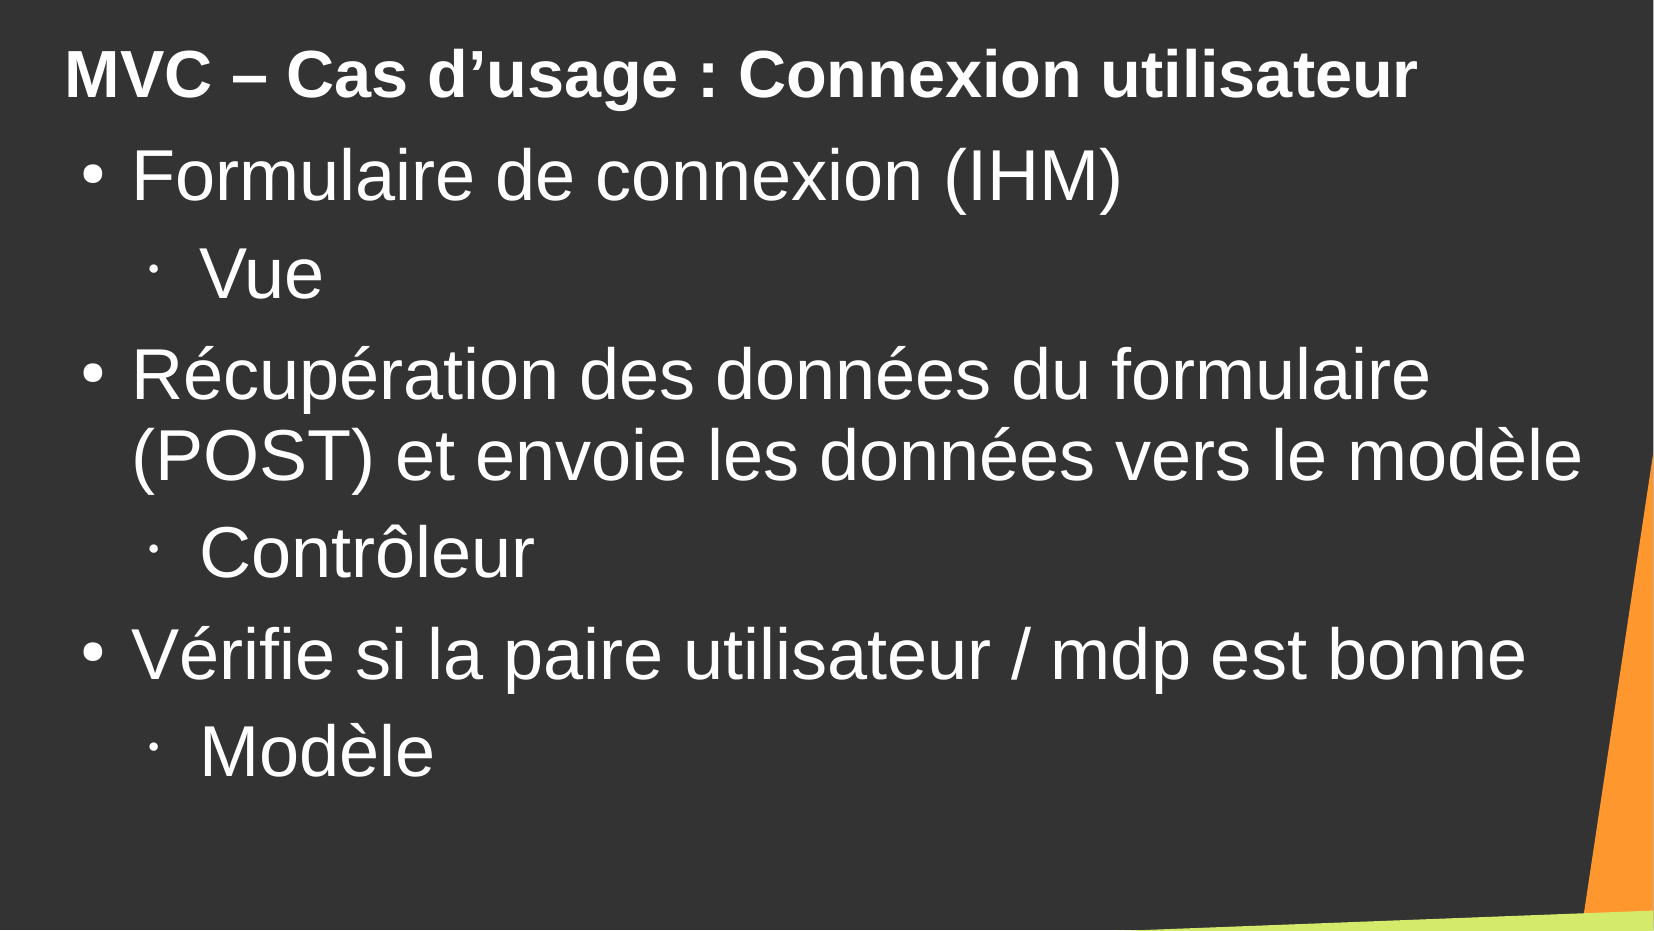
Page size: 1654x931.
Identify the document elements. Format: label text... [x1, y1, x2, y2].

list Formulaire de connexion (IHM) Vue Récupération des données du formulaire (POST) et envoie les données vers le modèle Contrôleur Vérifie si la paire utilisateur / mdp est bonne Modèle [63, 135, 1642, 851]
title MVC – Cas d’usage : Connexion utilisateur [64, 37, 1583, 119]
text_box [1118, 447, 1654, 931]
